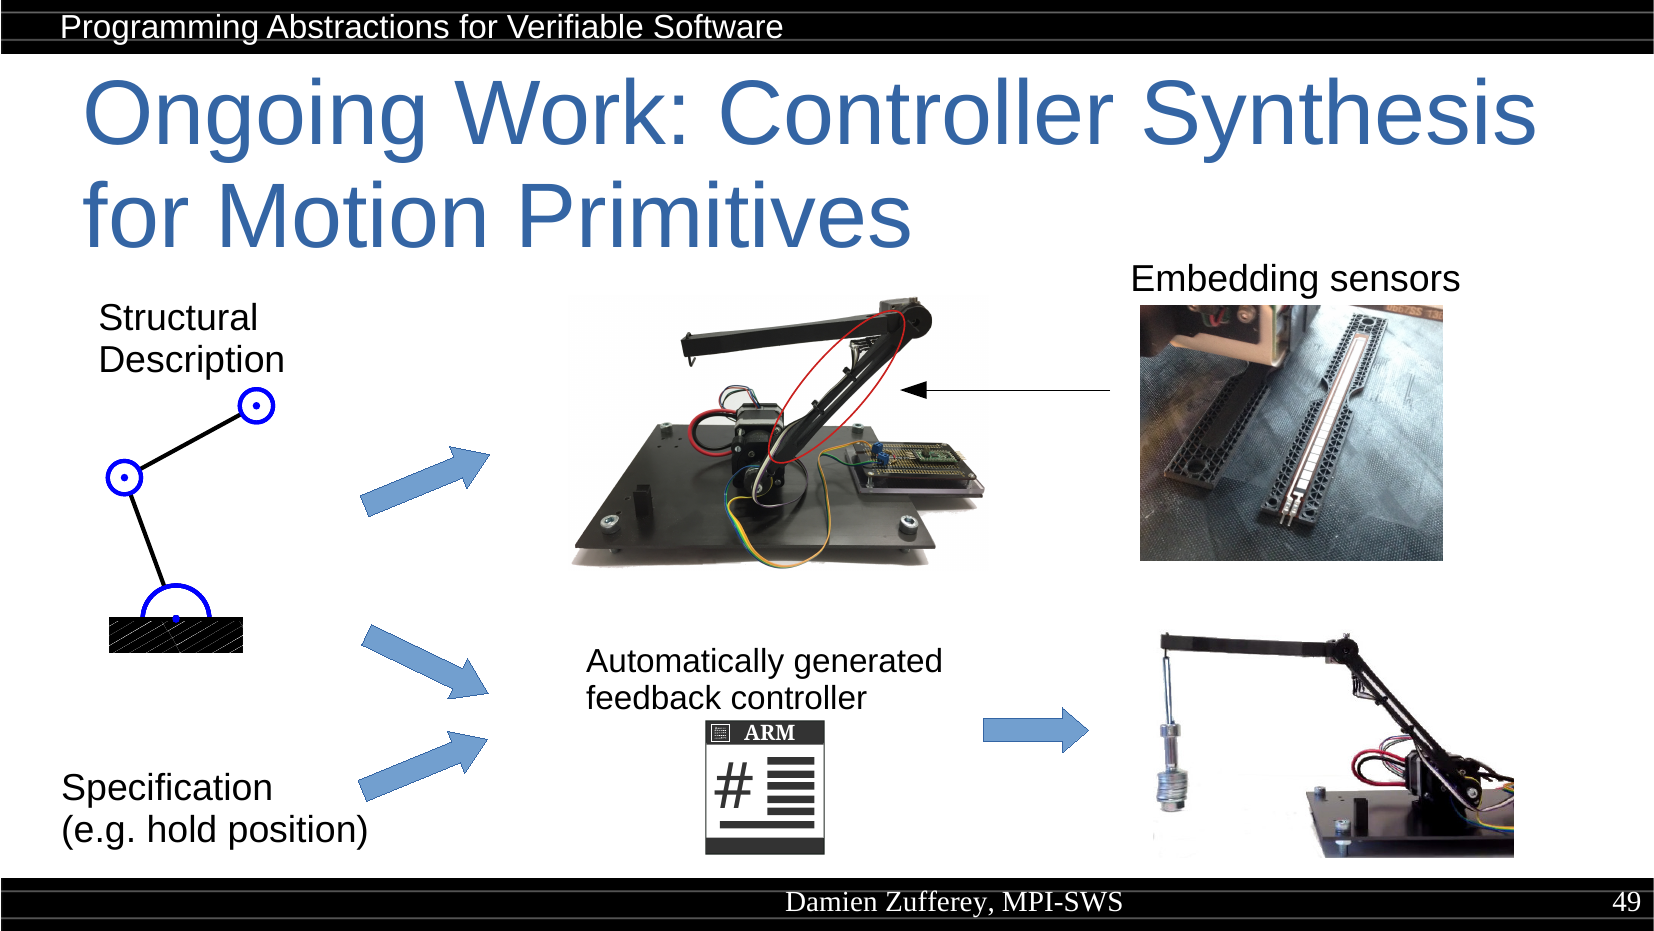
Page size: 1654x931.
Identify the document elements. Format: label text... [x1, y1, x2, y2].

text_box [384, 731, 488, 795]
text_box Embedding sensors [1115, 250, 1476, 307]
picture [568, 295, 989, 571]
text_box [361, 624, 489, 699]
text_box Structural Description [83, 289, 301, 440]
picture [104, 440, 276, 653]
title Ongoing Work: Controller Synthesis for Motion Primitives [82, 61, 1571, 268]
text_box Automatically generated feedback controller [571, 634, 959, 724]
picture [705, 724, 825, 856]
picture [1153, 586, 1514, 858]
picture [1, 0, 1654, 54]
text_box [983, 707, 1089, 753]
text_box [360, 446, 490, 517]
picture [1140, 307, 1443, 561]
text_box Specification (e.g. hold position) [46, 759, 384, 858]
picture [1, 878, 1654, 931]
